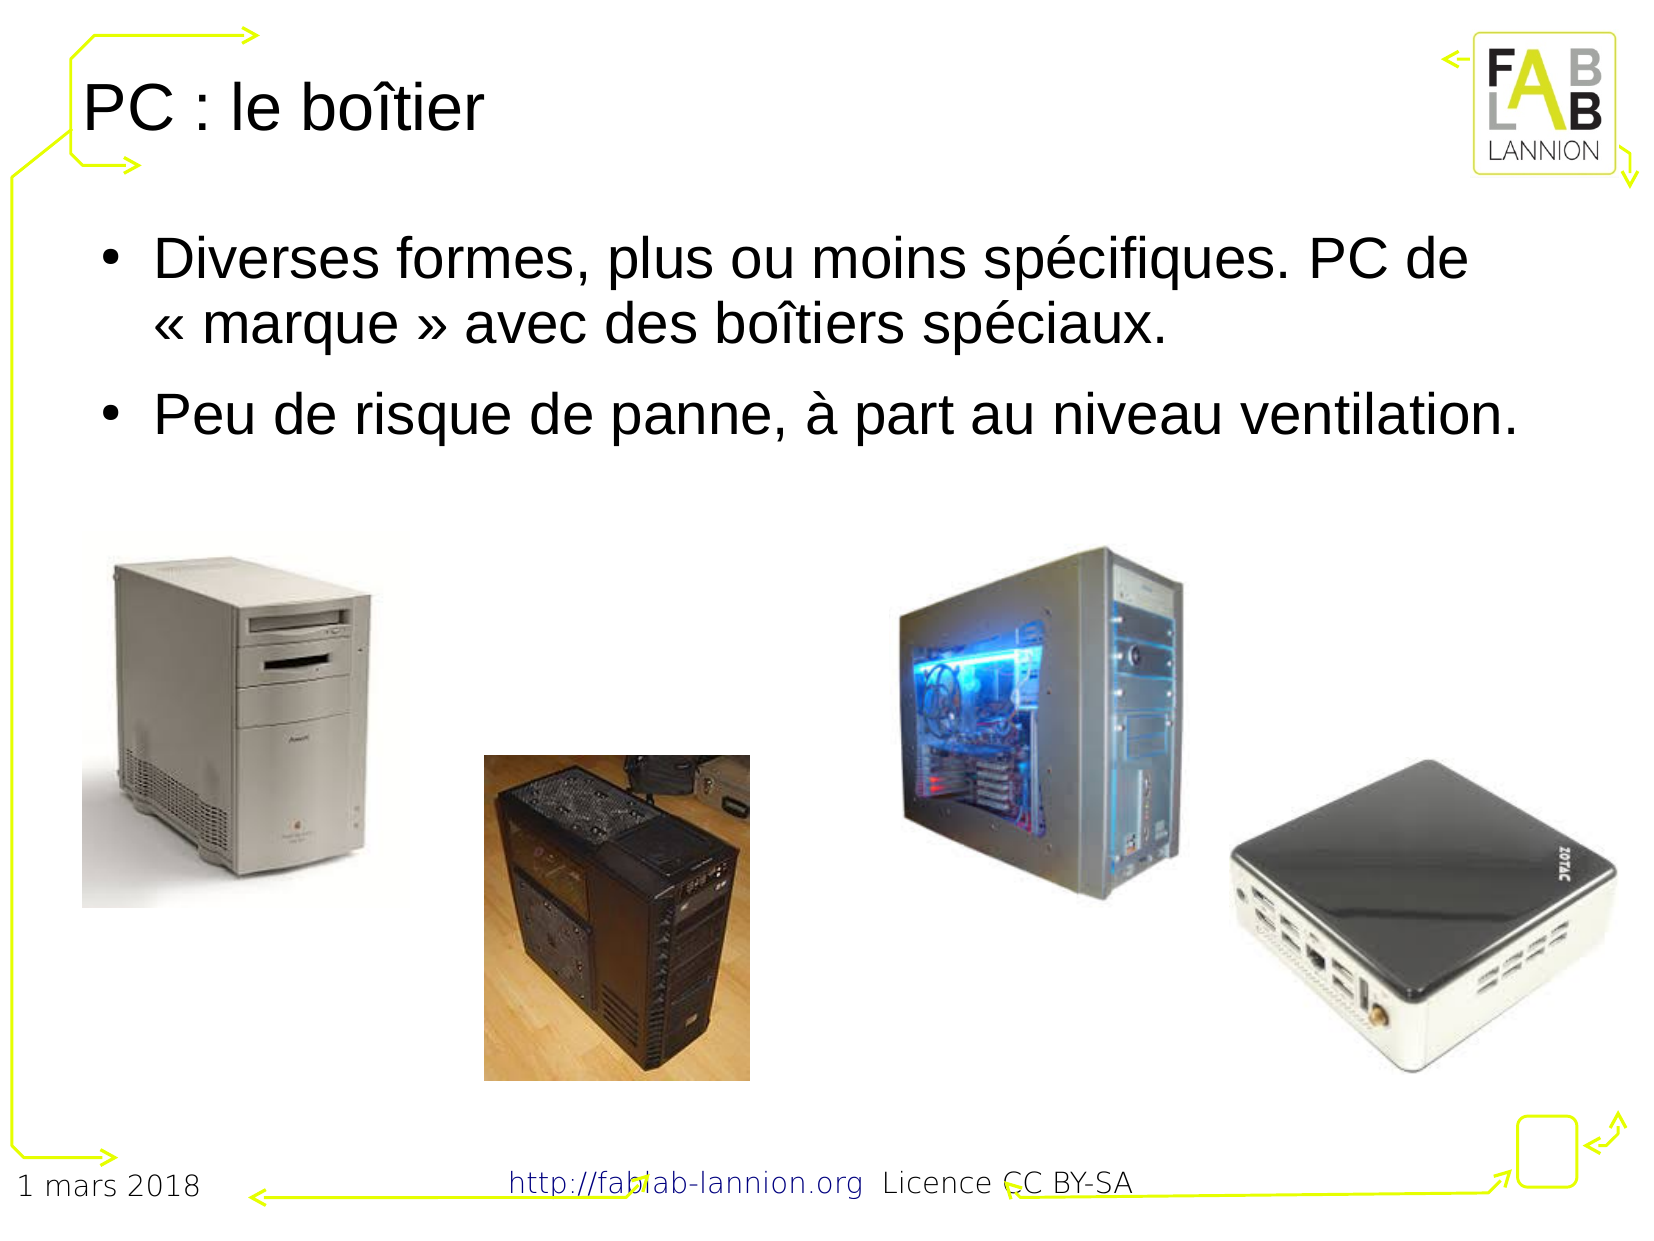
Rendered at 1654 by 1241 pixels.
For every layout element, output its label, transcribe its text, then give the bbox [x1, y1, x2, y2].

title PC : le boîtier [82, 49, 1441, 166]
picture [1470, 29, 1619, 178]
picture [889, 519, 1193, 925]
picture [1229, 757, 1619, 1075]
picture [484, 755, 750, 1081]
list Diverses formes, plus ou moins spécifiques. PC de « marque » avec des boîtiers spéciaux. Peu de risque de panne, à part au niveau ventilation. [82, 225, 1571, 945]
picture [82, 531, 410, 908]
